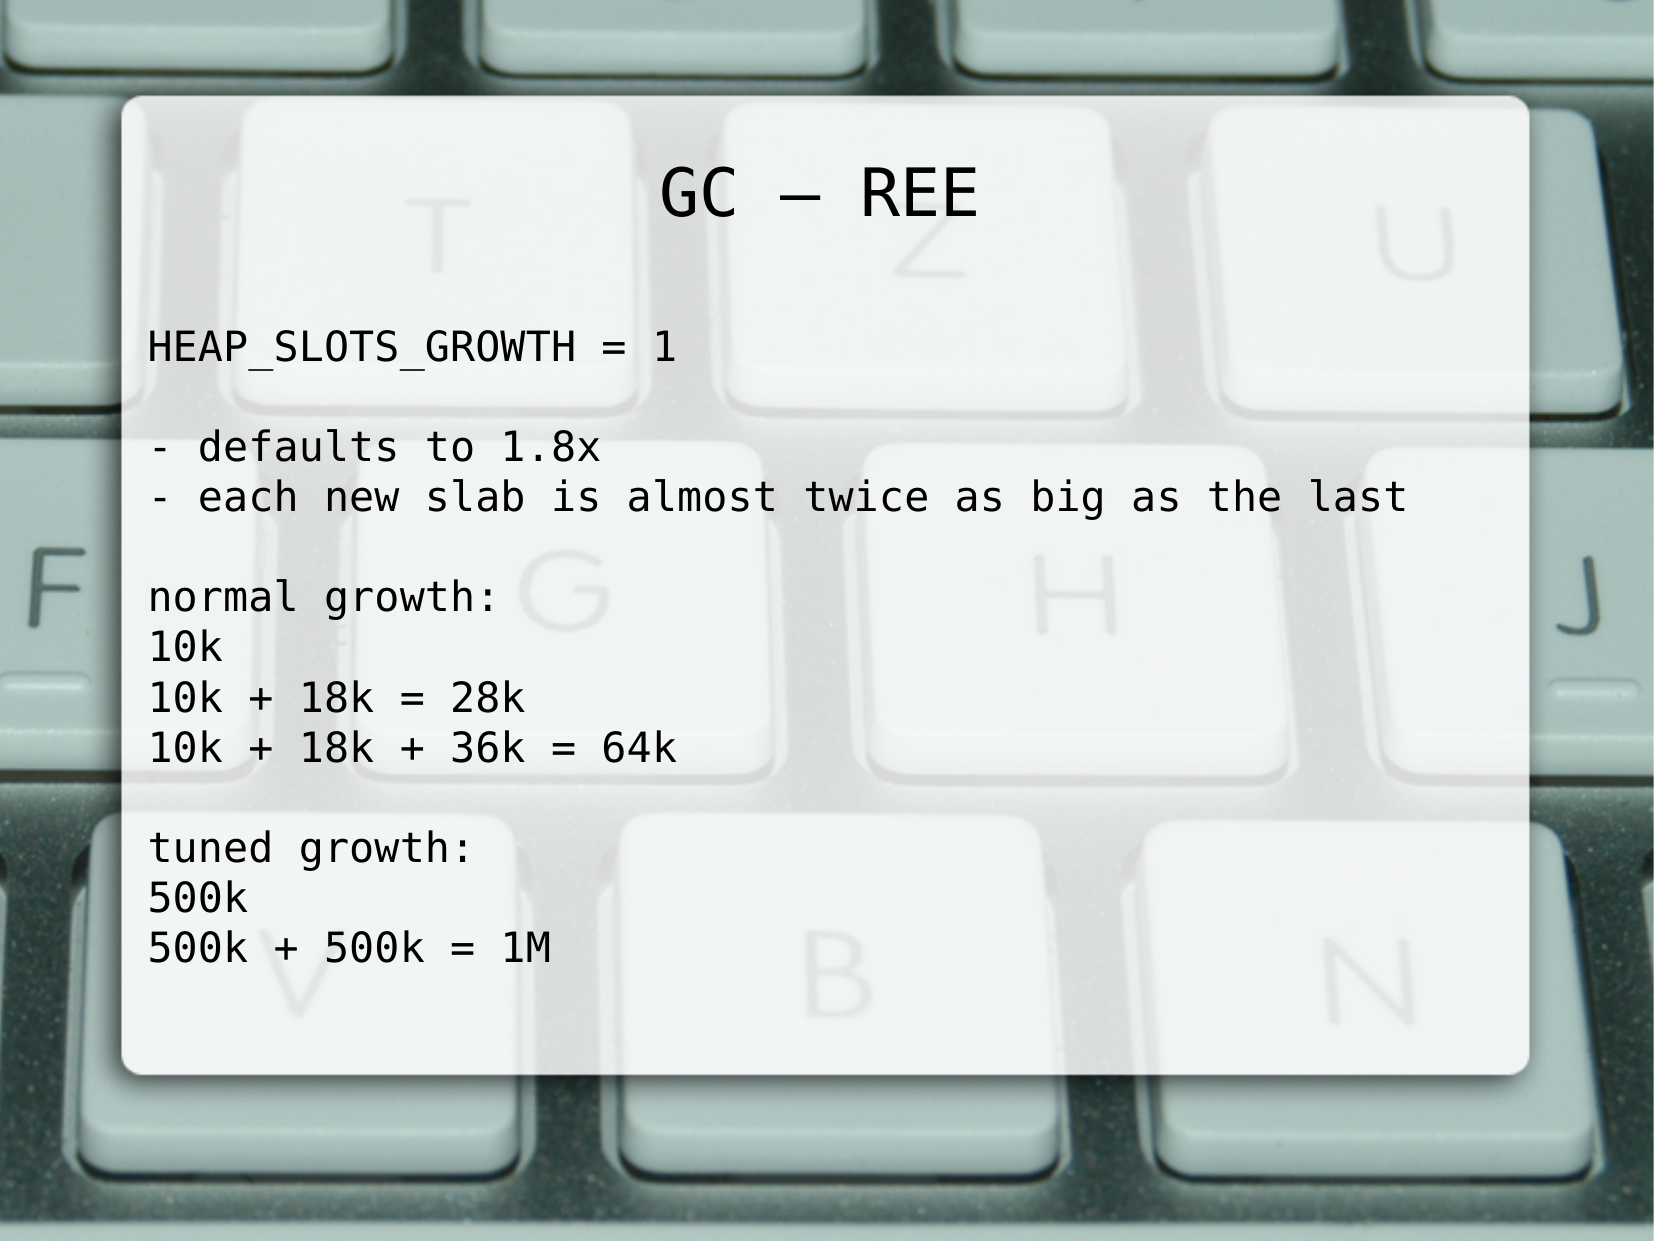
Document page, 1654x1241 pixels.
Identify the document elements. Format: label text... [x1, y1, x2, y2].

picture [0, 0, 1654, 1241]
title GC – REE [135, 117, 1506, 271]
list HEAP_SLOTS_GROWTH = 1 - defaults to 1.8x - each new slab is almost twice as big as the last normal growth: 10k 10k + 18k = 28k 10k + 18k + 36k = 64k tuned growth: 500k 500k + 500k = 1M [147, 315, 1506, 1066]
